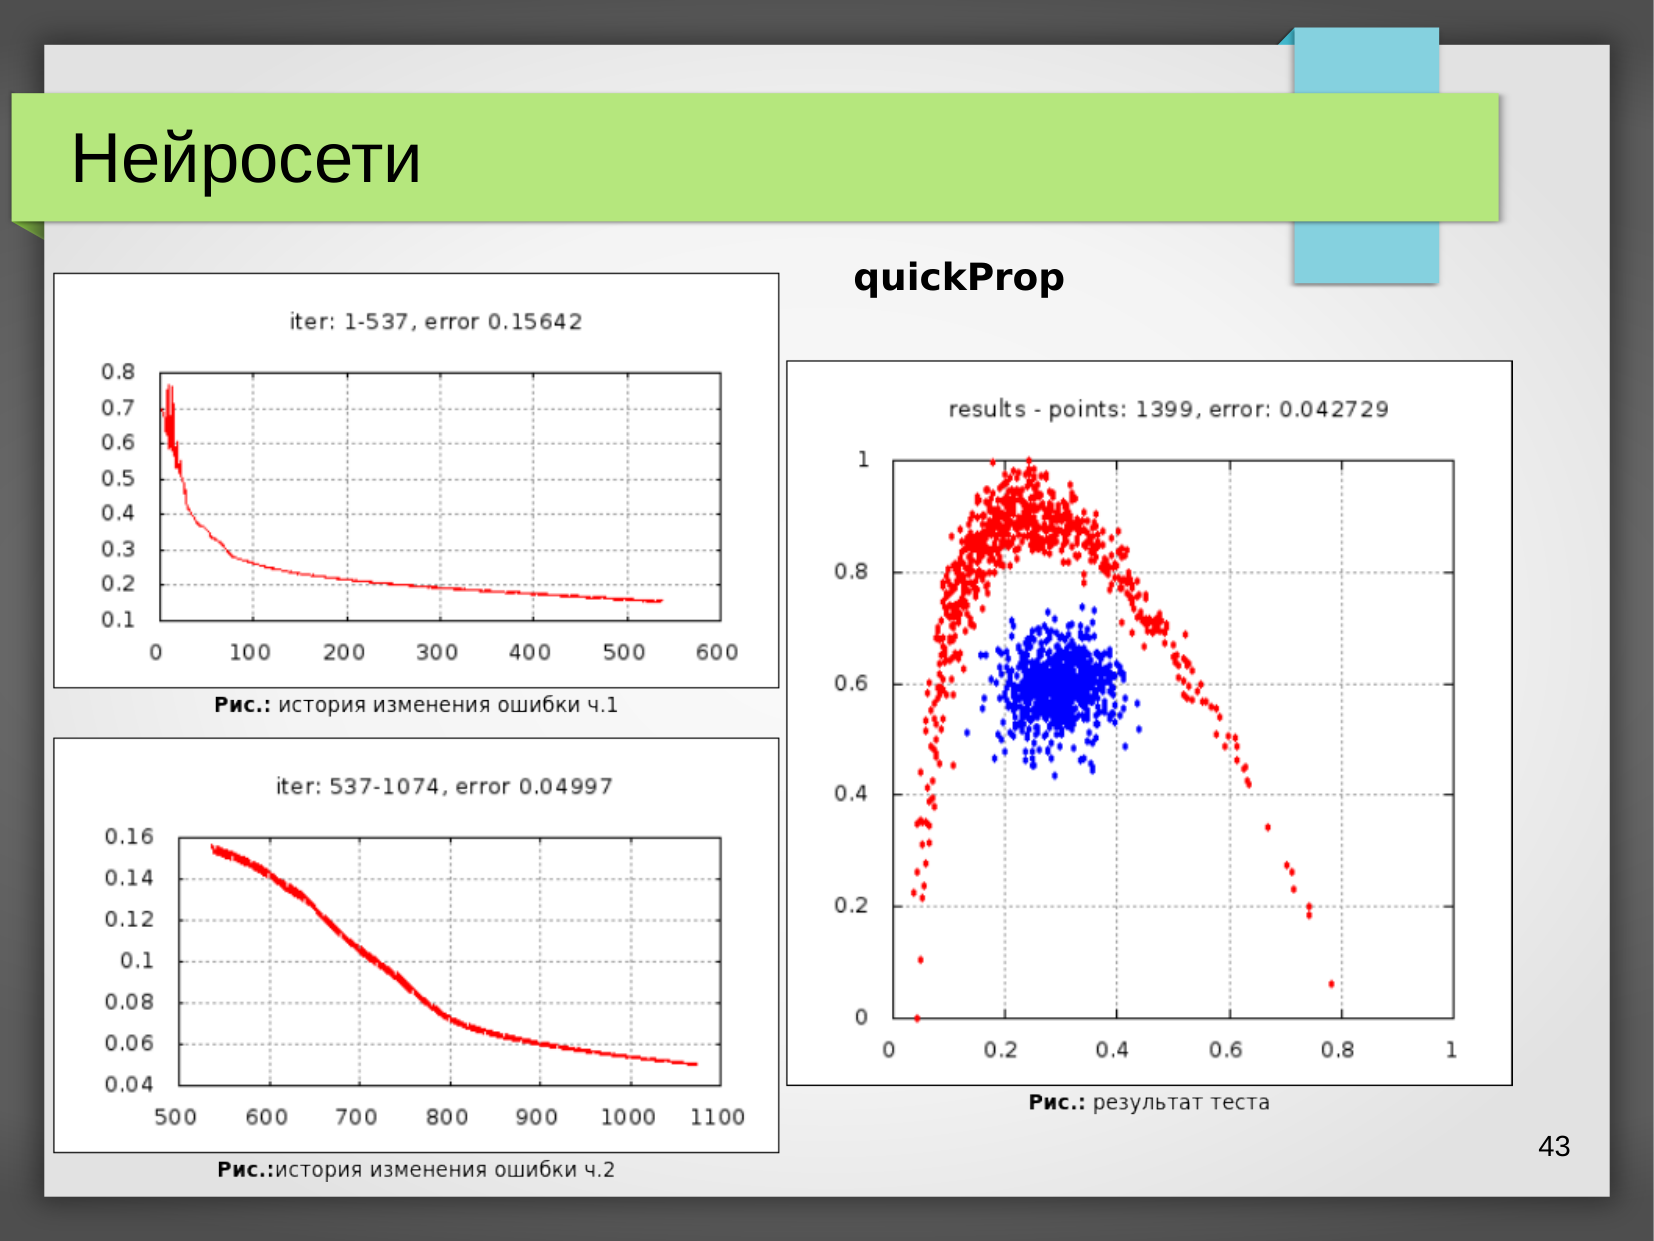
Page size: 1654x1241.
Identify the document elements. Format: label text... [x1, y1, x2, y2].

title Нейросети [70, 118, 1205, 199]
text_box quickProp [838, 248, 1081, 308]
picture [0, 0, 1654, 1241]
